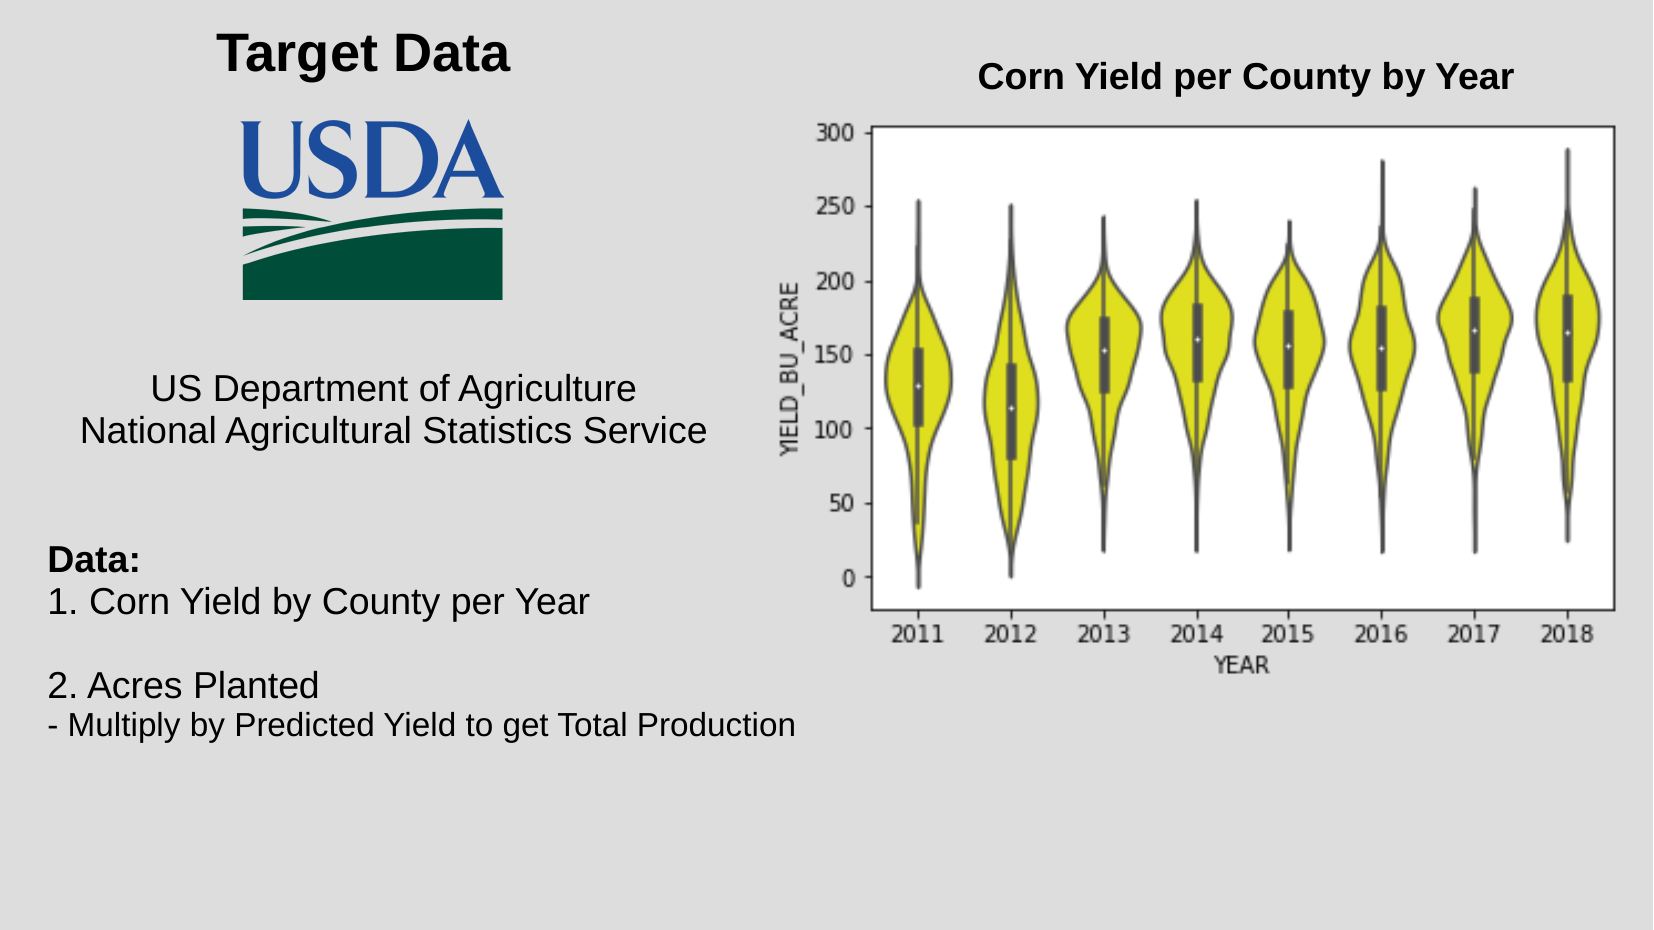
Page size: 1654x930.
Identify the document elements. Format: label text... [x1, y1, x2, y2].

picture [240, 119, 504, 301]
text_box Target Data [202, 14, 579, 91]
picture [765, 104, 1636, 694]
text_box Corn Yield per County by Year [963, 48, 1530, 104]
text_box Data: 1. Corn Yield by County per Year 2. Acres Planted - Multiply by Predicted Yield to get Total Production [32, 531, 813, 788]
text_box US Department of Agriculture National Agricultural Statistics Service [64, 359, 723, 459]
